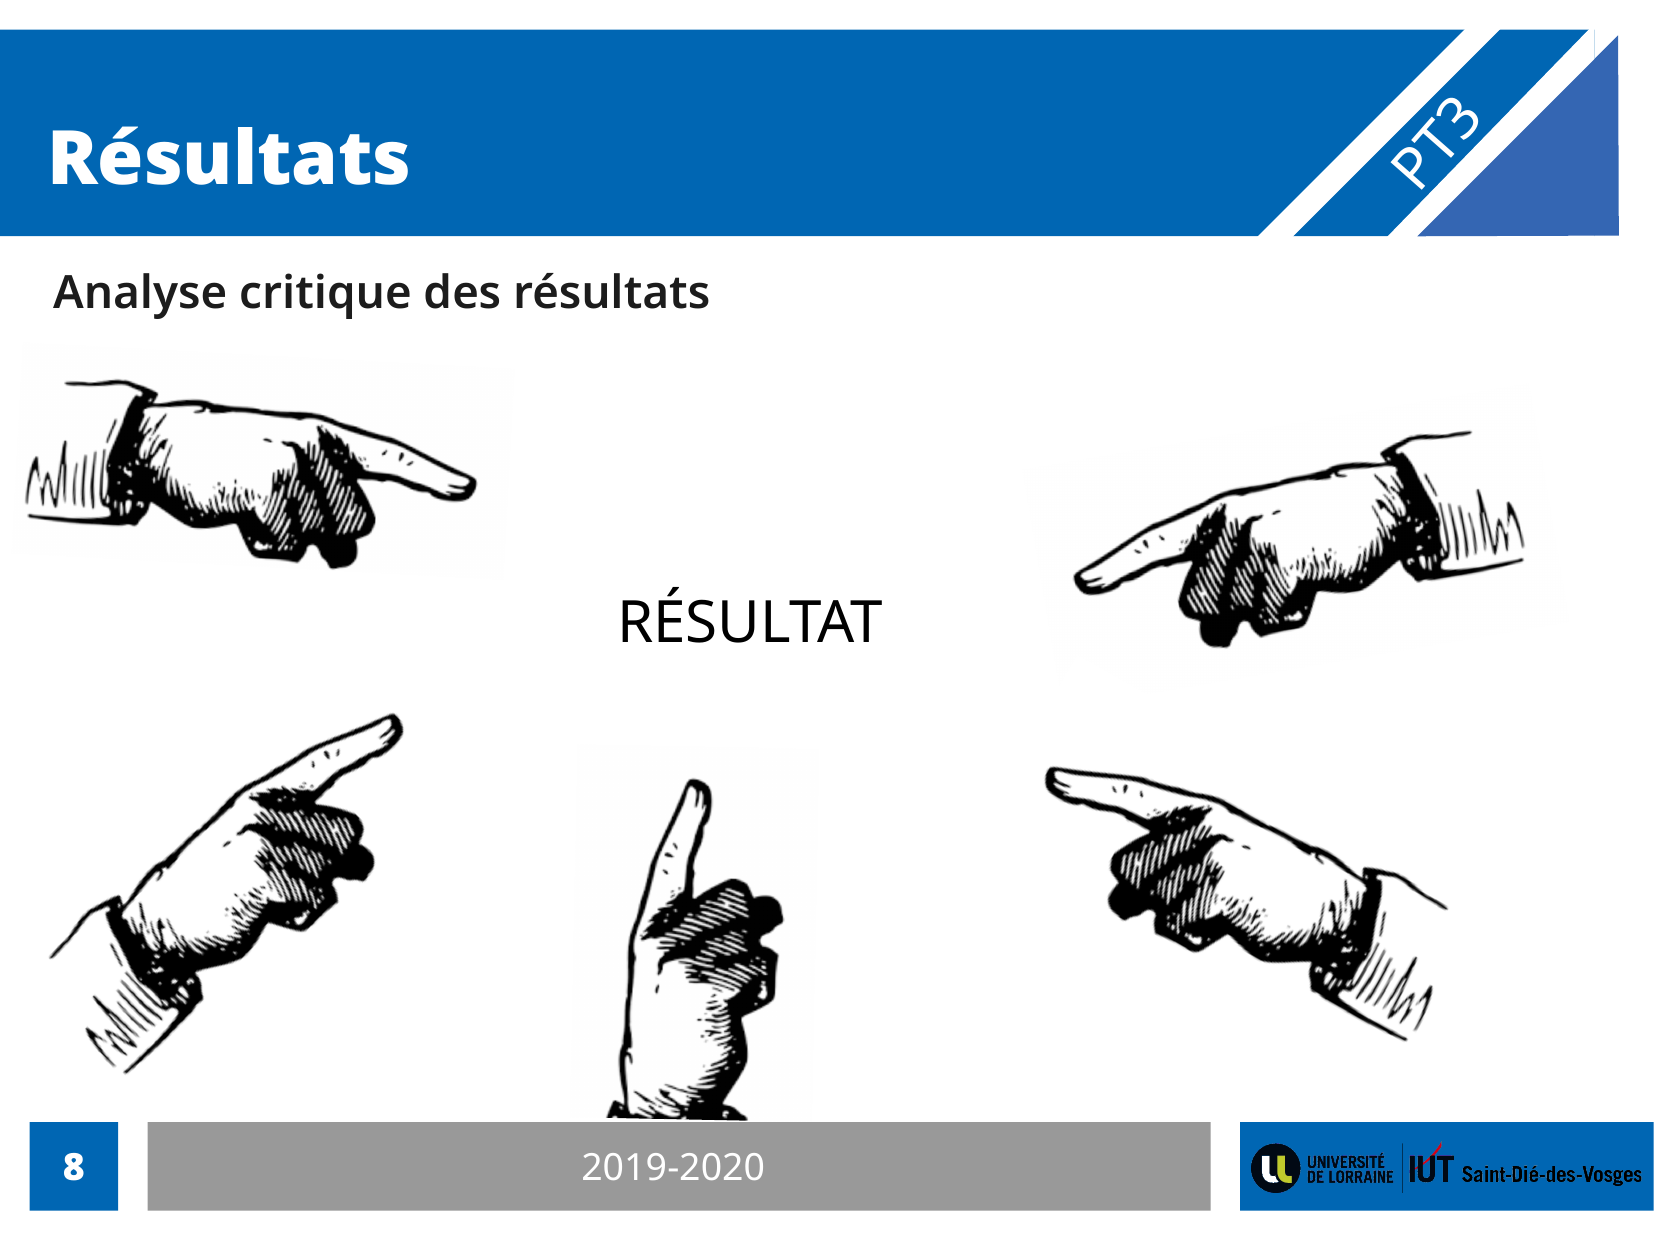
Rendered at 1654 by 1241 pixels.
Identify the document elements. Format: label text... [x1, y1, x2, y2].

text_box RÉSULTAT [602, 573, 1016, 662]
title Résultats [47, 59, 1583, 207]
list Analyse critique des résultats [53, 259, 1560, 1028]
picture [0, 611, 487, 1111]
picture [1251, 1141, 1642, 1193]
picture [11, 342, 515, 580]
picture [567, 1028, 821, 1123]
list Analyse critique des résultats [1150, 624, 1560, 1028]
picture [957, 383, 1569, 1117]
